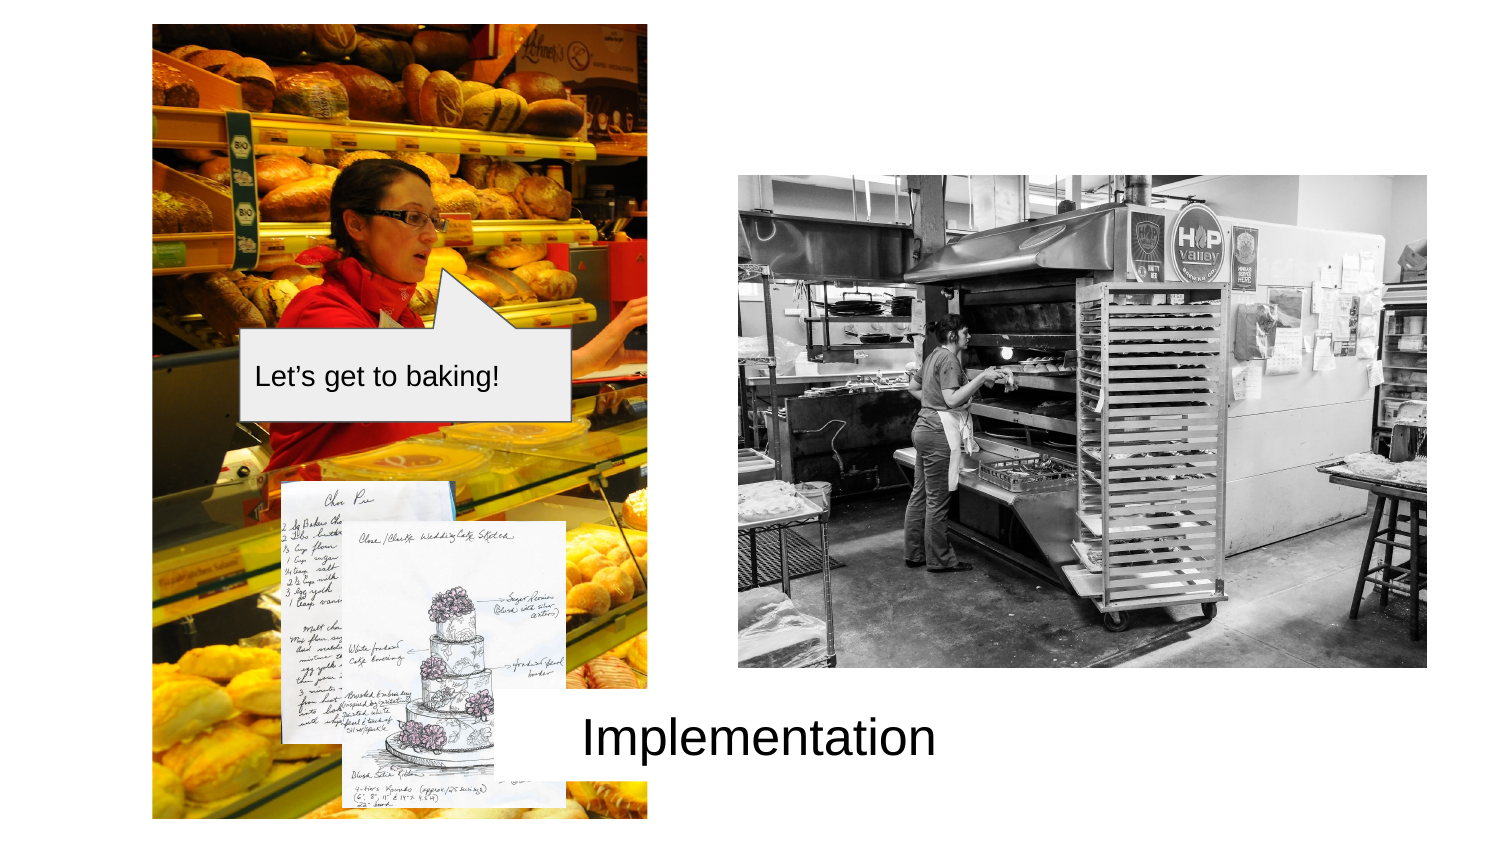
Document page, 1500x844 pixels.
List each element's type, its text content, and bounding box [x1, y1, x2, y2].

text_box Let’s get to baking! [239, 267, 572, 422]
picture [152, 24, 648, 819]
picture [738, 175, 1427, 668]
text_box Implementation [493, 688, 1025, 782]
